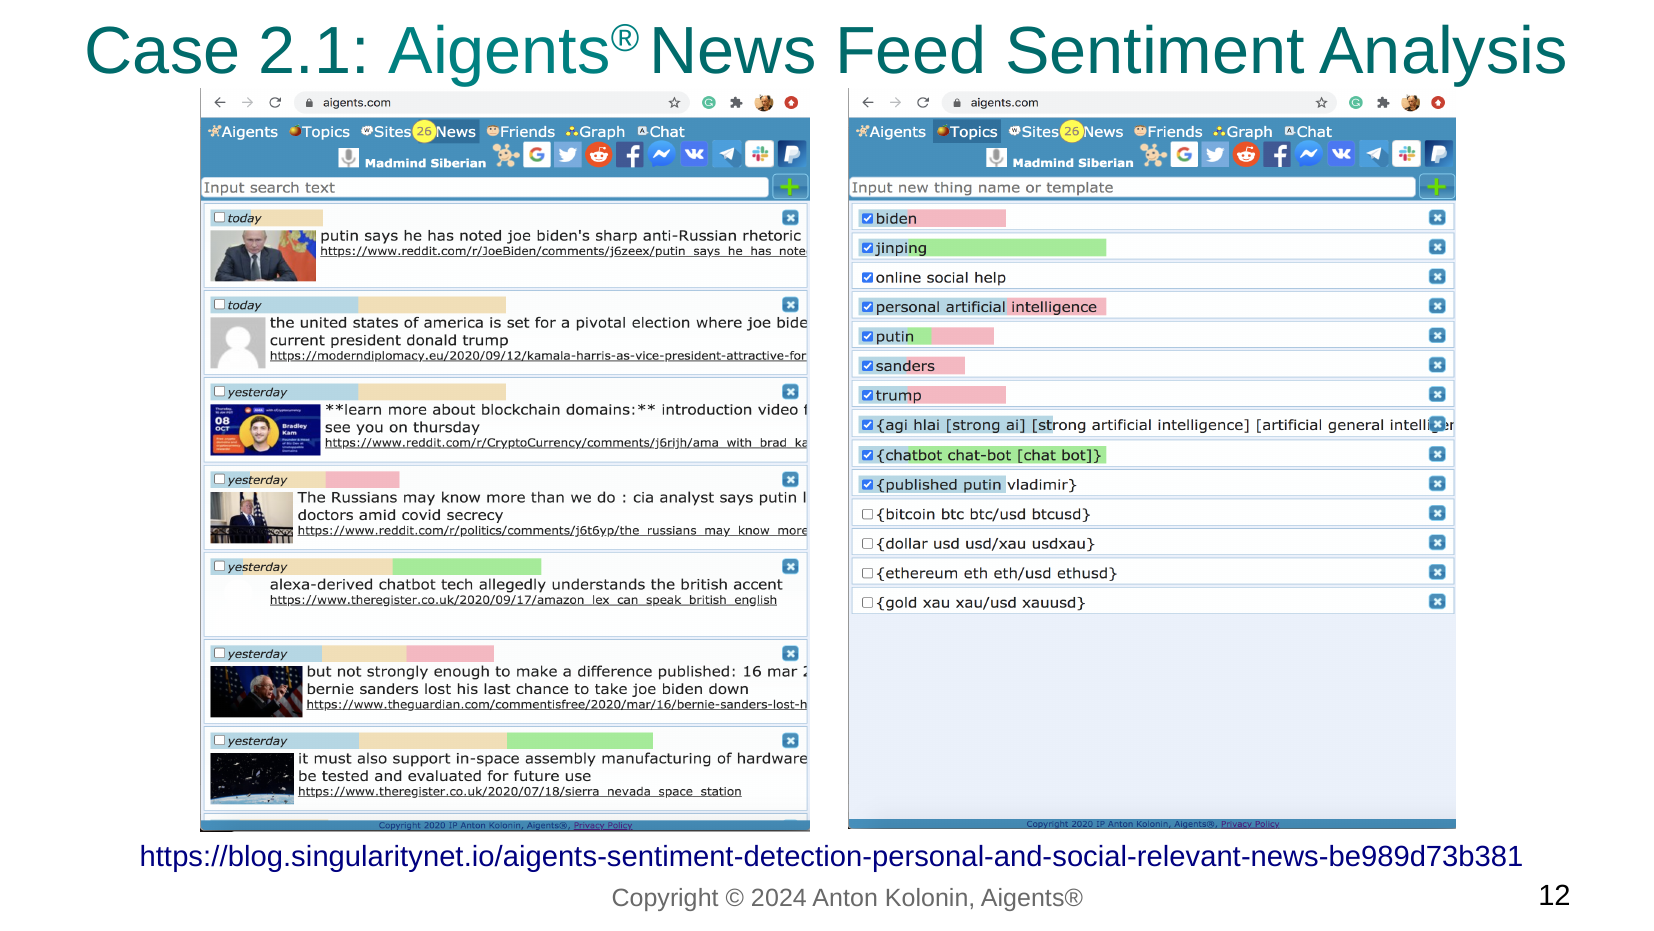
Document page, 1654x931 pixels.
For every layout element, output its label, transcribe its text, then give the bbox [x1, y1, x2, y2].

text_box Case 2.1: Aigents® News Feed Sentiment Analysis [0, 0, 1654, 103]
picture [848, 88, 1456, 829]
text_box https://blog.singularitynet.io/aigents-sentiment-detection-personal-and-social-relevant-news-be989d73b381 [124, 832, 1556, 880]
picture [200, 88, 810, 832]
